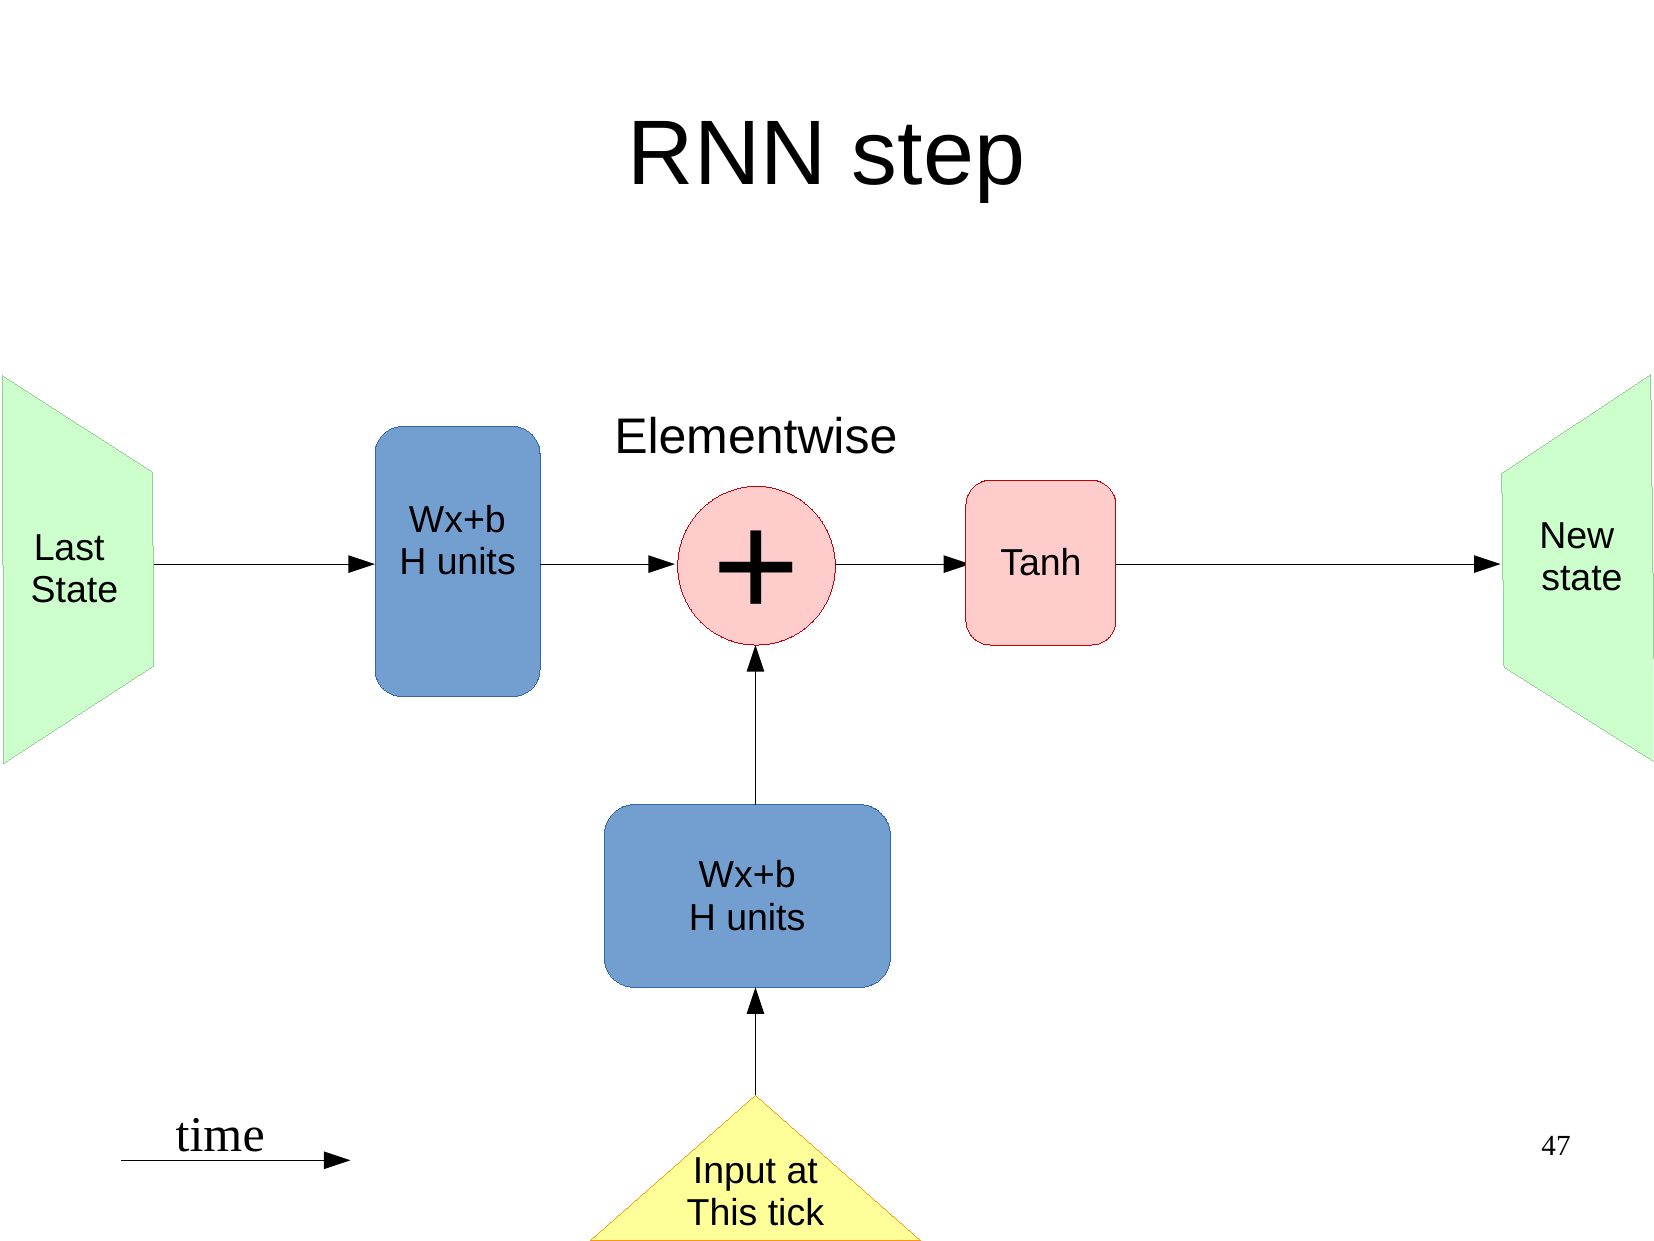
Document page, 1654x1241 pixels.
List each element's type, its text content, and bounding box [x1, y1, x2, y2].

text_box + [677, 486, 836, 646]
text_box Wx+b H units [375, 426, 541, 697]
title RNN step [82, 49, 1571, 257]
text_box Tanh [965, 480, 1116, 646]
text_box [1503, 606, 1654, 762]
text_box Elementwise [599, 400, 913, 472]
text_box Input at This tick [590, 1095, 921, 1241]
text_box [2, 375, 153, 519]
text_box time [160, 1107, 280, 1164]
text_box Last State [0, 519, 169, 661]
text_box [3, 661, 154, 764]
text_box [1501, 374, 1653, 507]
text_box New state [1483, 507, 1654, 606]
text_box Wx+b H units [604, 804, 891, 988]
